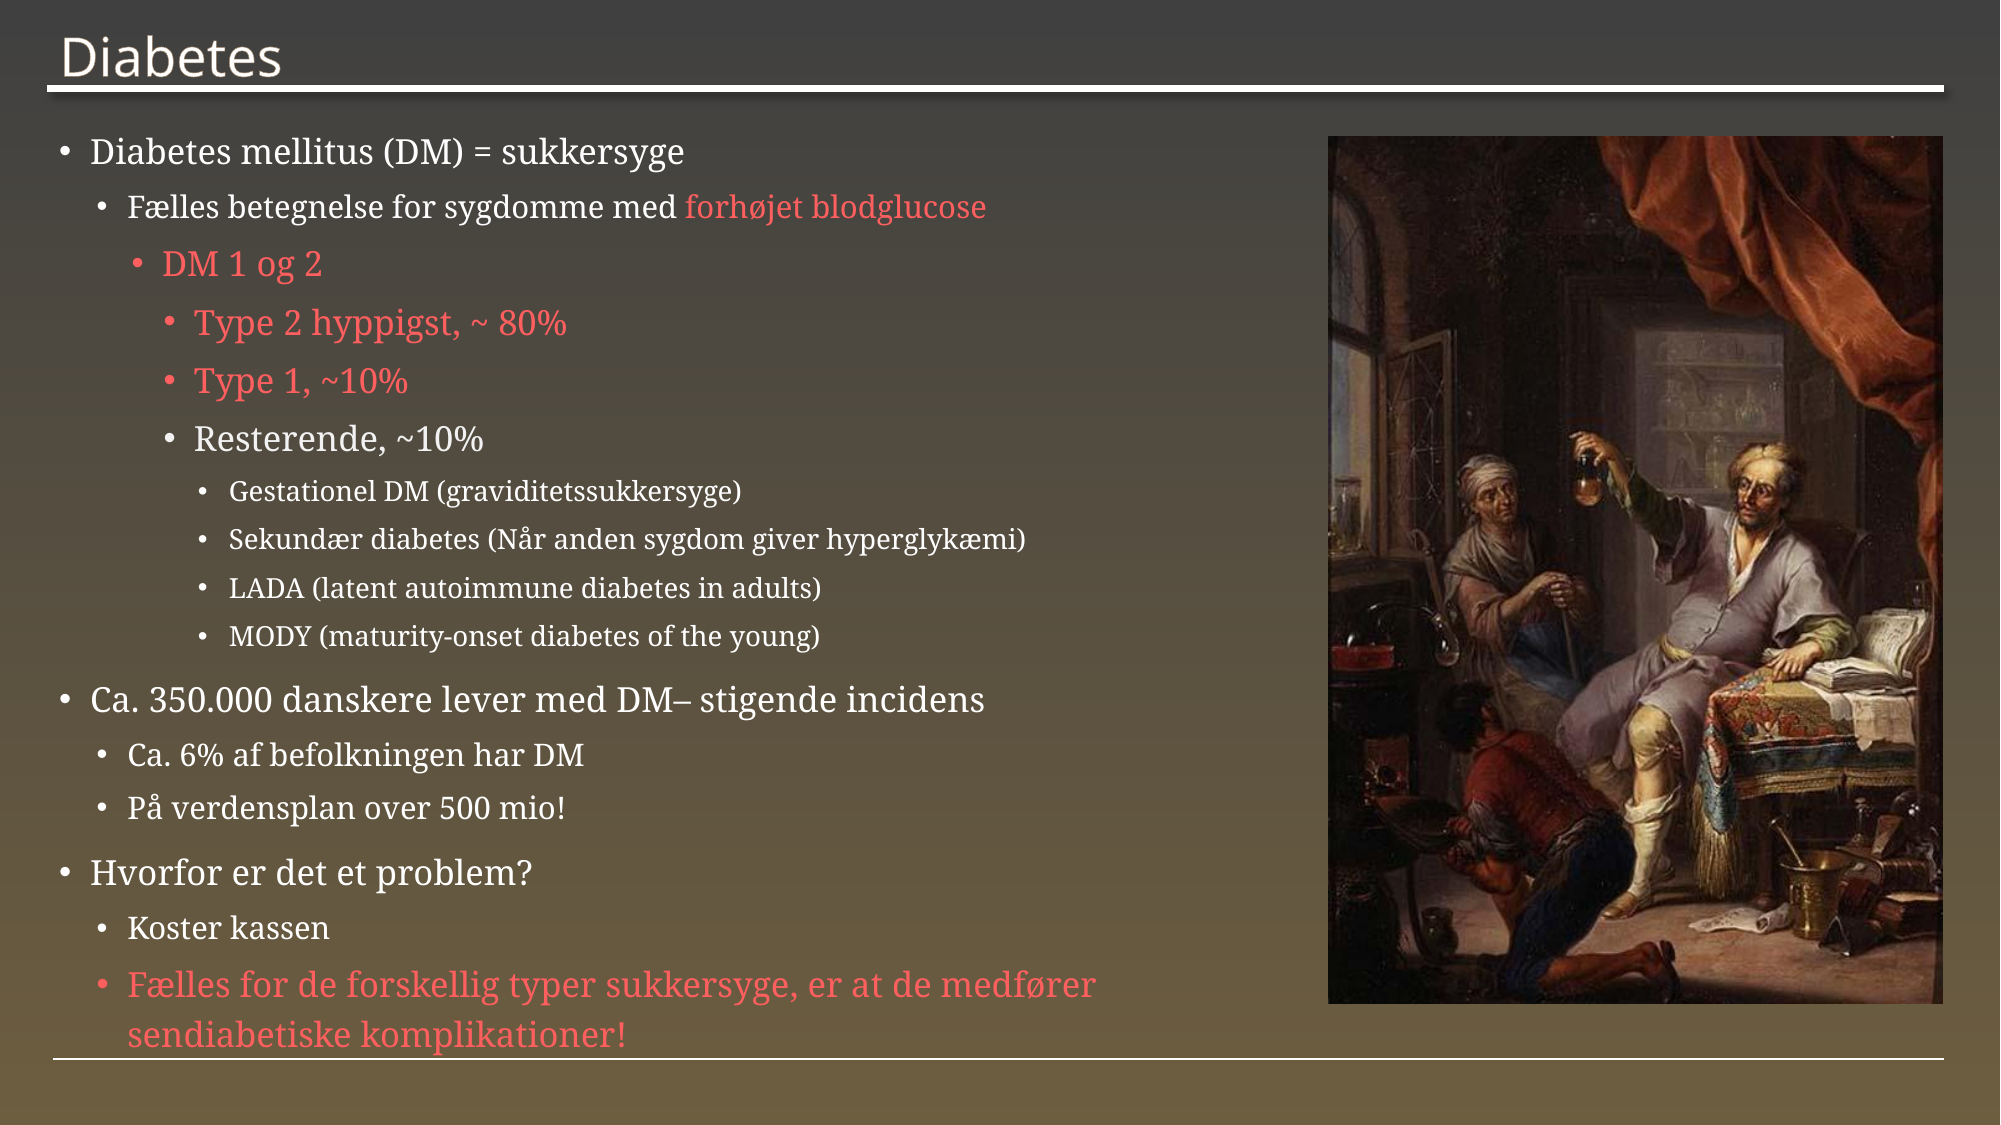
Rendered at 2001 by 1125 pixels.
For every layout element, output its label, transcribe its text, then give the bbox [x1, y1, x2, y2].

title Diabetes [59, 29, 1021, 89]
picture [1328, 136, 1943, 1004]
list Diabetes mellitus (DM) = sukkersyge Fælles betegnelse for sygdomme med forhøjet blodglucose DM 1 og 2 Type 2 hyppigst, ~ 80% Type 1, ~10% Resterende, ~10% Gestationel DM (graviditetssukkersyge) Sekundær diabetes (Når anden sygdom giver hyperglykæmi) LADA (latent autoimmune diabetes in adults) MODY (maturity-onset diabetes of the young) Ca. 350.000 danskere lever med DM– stigende incidens Ca. 6% af befolkningen har DM På verdensplan over 500 mio! Hvorfor er det et problem? Koster kassen Fælles for de forskellig typer sukkersyge, er at de medfører sendiabetiske komplikationer! [59, 121, 1329, 1060]
